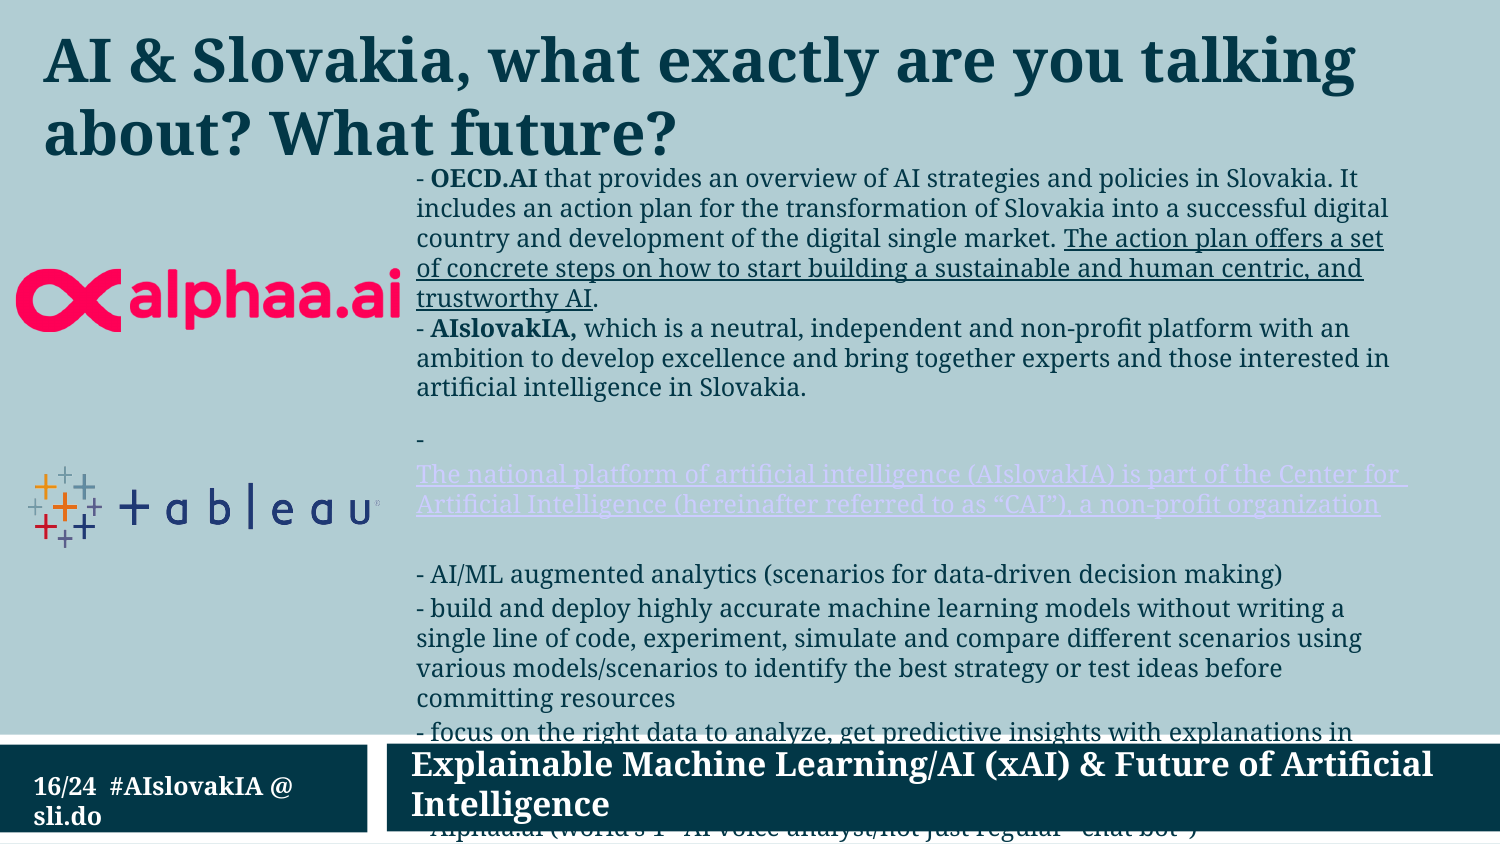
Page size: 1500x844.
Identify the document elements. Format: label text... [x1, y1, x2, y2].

picture [22, 405, 386, 609]
text_box AI & Slovakia, what exactly are you talking about? What future? [32, 33, 1475, 156]
picture [11, 258, 406, 338]
text_box - OECD.AI that provides an overview of AI strategies and policies in Slovakia. It includes an action plan for the transformation of Slovakia into a successful digital country and development of the digital single market. The action plan offers a set of concrete steps on how to start building a sustainable and human centric, and trustworthy AI. - AIslovakIA, which is a neutral, independent and non-profit platform with an ambition to develop excellence and bring together experts and those interested in artificial intelligence in Slovakia. - The national platform of artificial intelligence (AIslovakIA) is part of the Center for Artificial Intelligence (hereinafter referred to as “CAI”), a non-profit organization - AI/ML augmented analytics (scenarios for data-driven decision making) - build and deploy highly accurate machine learning models without writing a single line of code, experiment, simulate and compare different scenarios using various models/scenarios to identify the best strategy or test ideas before committing resources - focus on the right data to analyze, get predictive insights with explanations in your dashboards + run simulations to get actionable prescriptive guidance on what to do next and get instant visual response - Alphaa.ai (world’s 1st AI voice analyst/not just regular “chat bot”) [405, 156, 1425, 709]
text_box Explainable Machine Learning/AI (xAI) & Future of Artificial Intelligence [400, 740, 1500, 826]
text_box 16/24 #AIslovakIA @ sli.do [22, 764, 362, 808]
